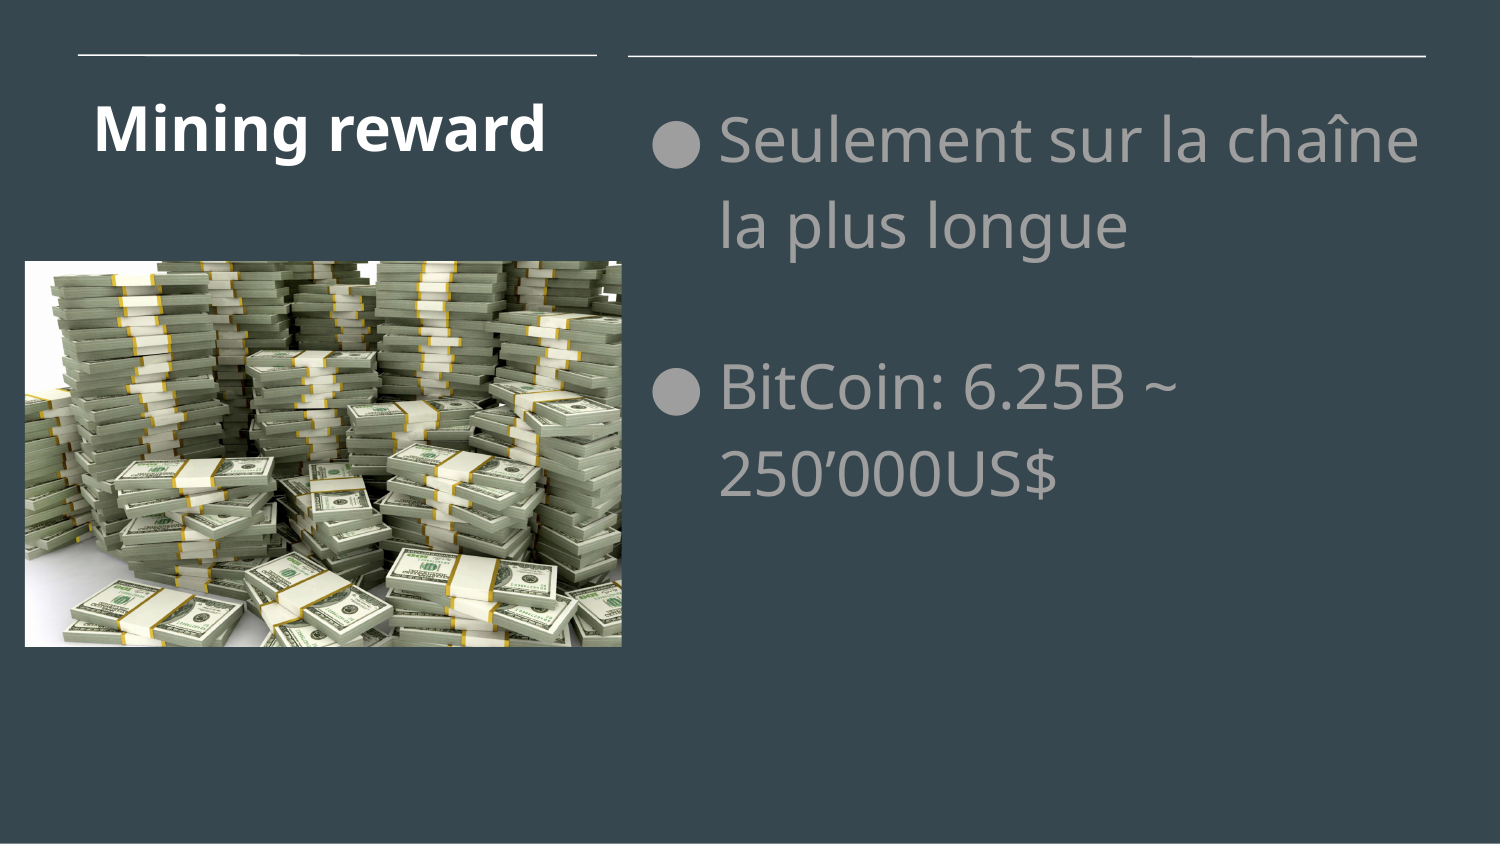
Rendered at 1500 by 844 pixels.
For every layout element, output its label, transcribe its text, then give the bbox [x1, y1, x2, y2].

picture [24, 261, 622, 647]
title Mining reward [77, 73, 597, 261]
list Seulement sur la chaîne la plus longue BitCoin: 6.25B ~ 250’000US$ [628, 73, 1486, 749]
